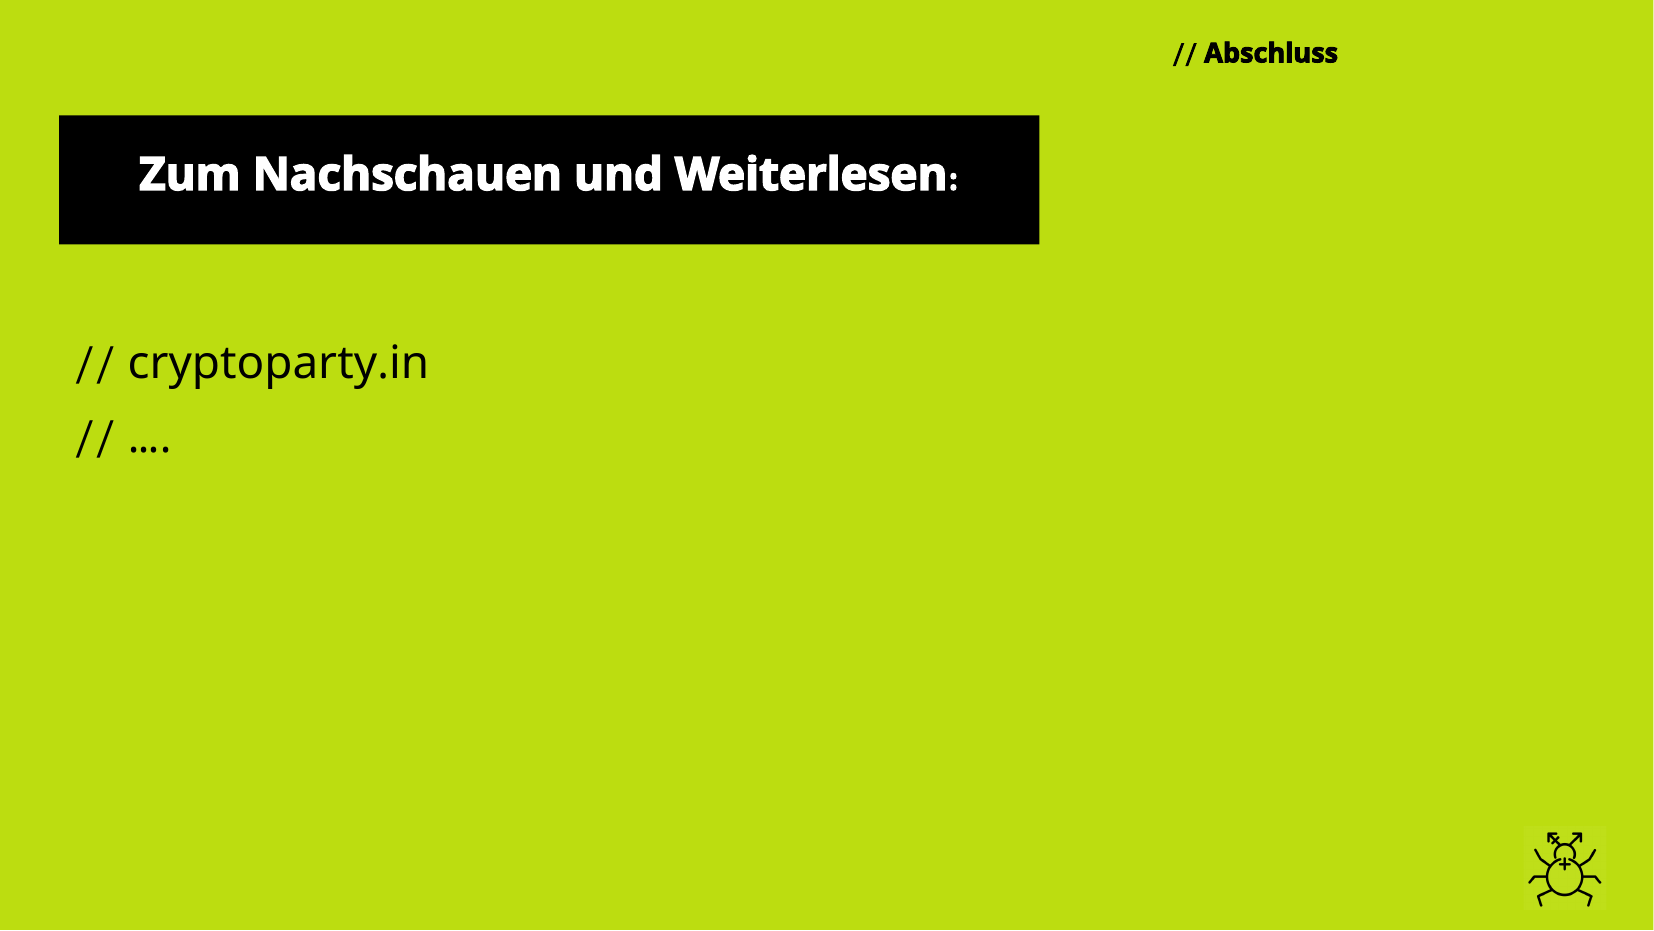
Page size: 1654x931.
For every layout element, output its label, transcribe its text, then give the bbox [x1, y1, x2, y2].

text_box // cryptoparty.in // …. [59, 318, 1560, 815]
text_box // Abschluss [1157, 24, 1630, 83]
title Zum Nachschauen und Weiterlesen: [59, 115, 1040, 245]
picture [1523, 826, 1607, 910]
